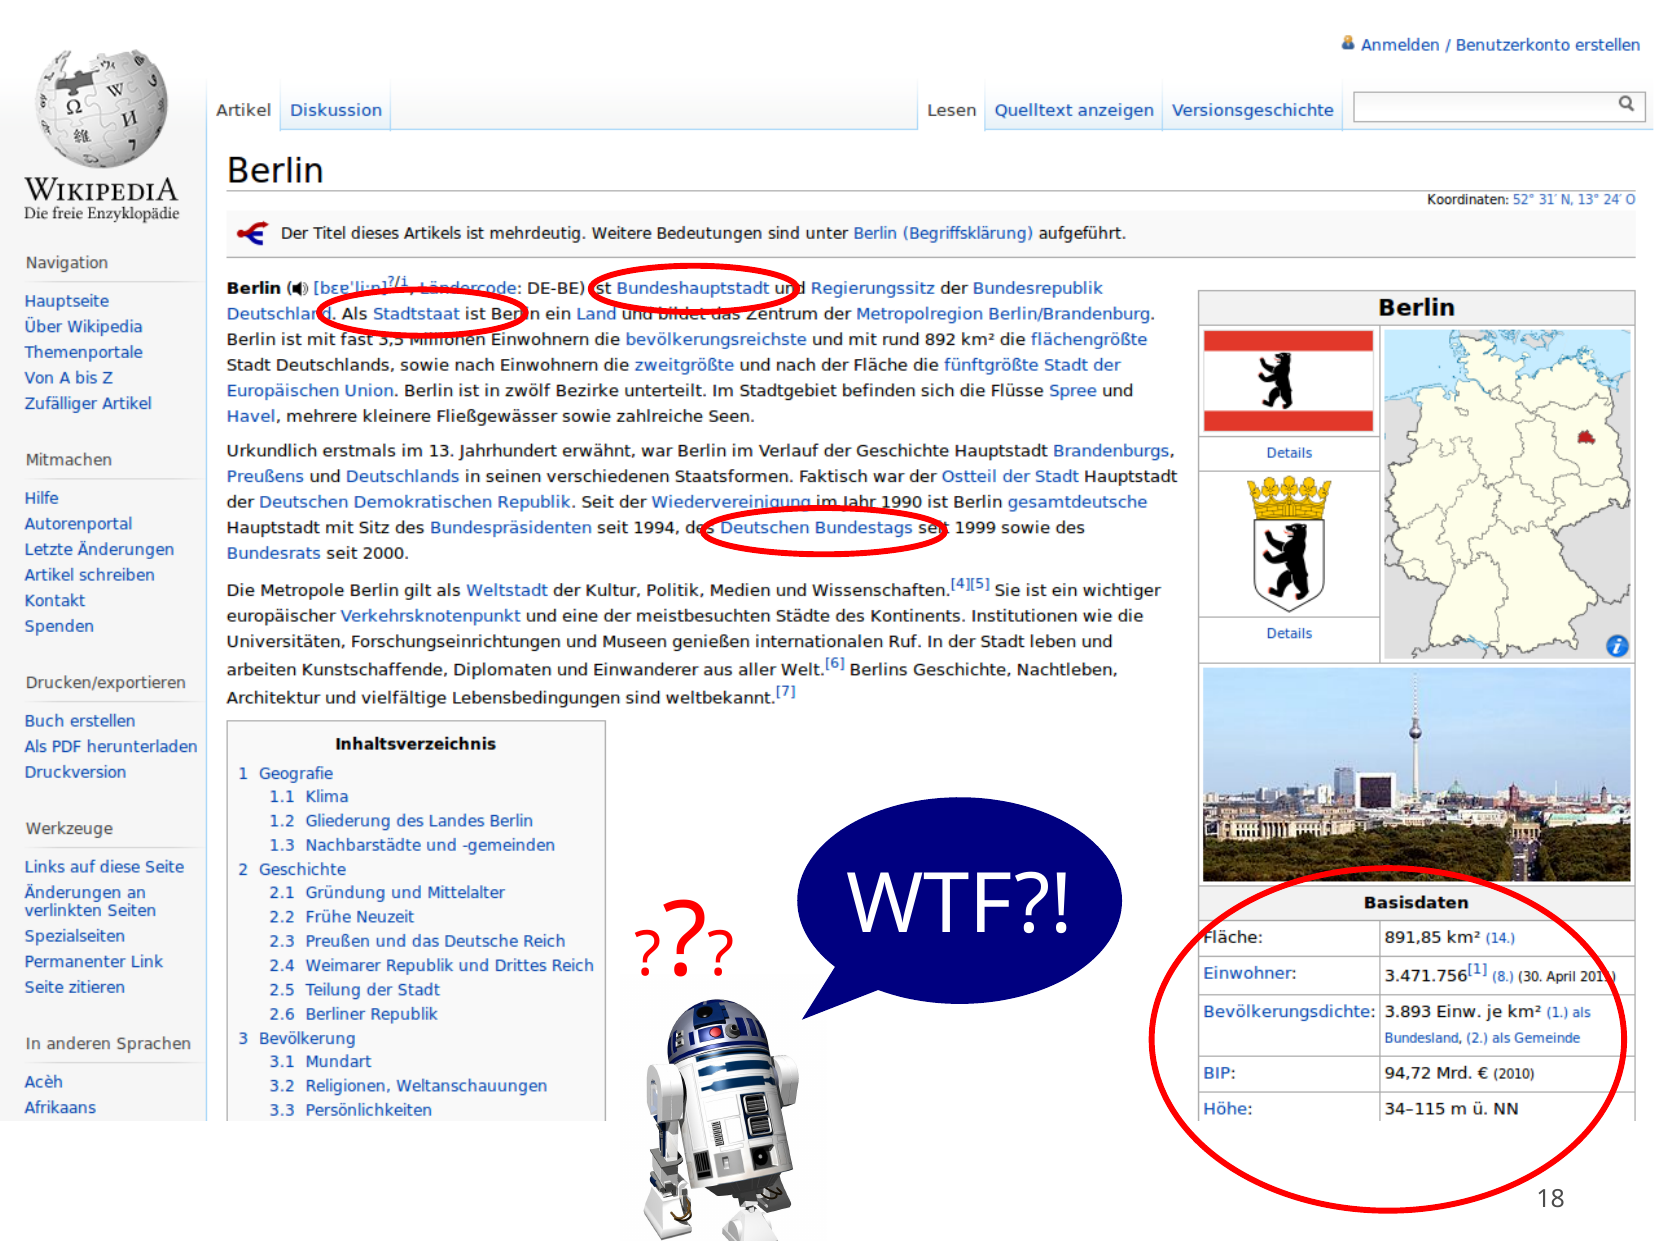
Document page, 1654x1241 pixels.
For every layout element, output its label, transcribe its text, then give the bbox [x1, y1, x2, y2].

text_box ??? [620, 856, 975, 1063]
text_box WTF?! [813, 797, 1123, 1004]
picture [1155, 872, 1621, 1121]
picture [0, 29, 1654, 1241]
